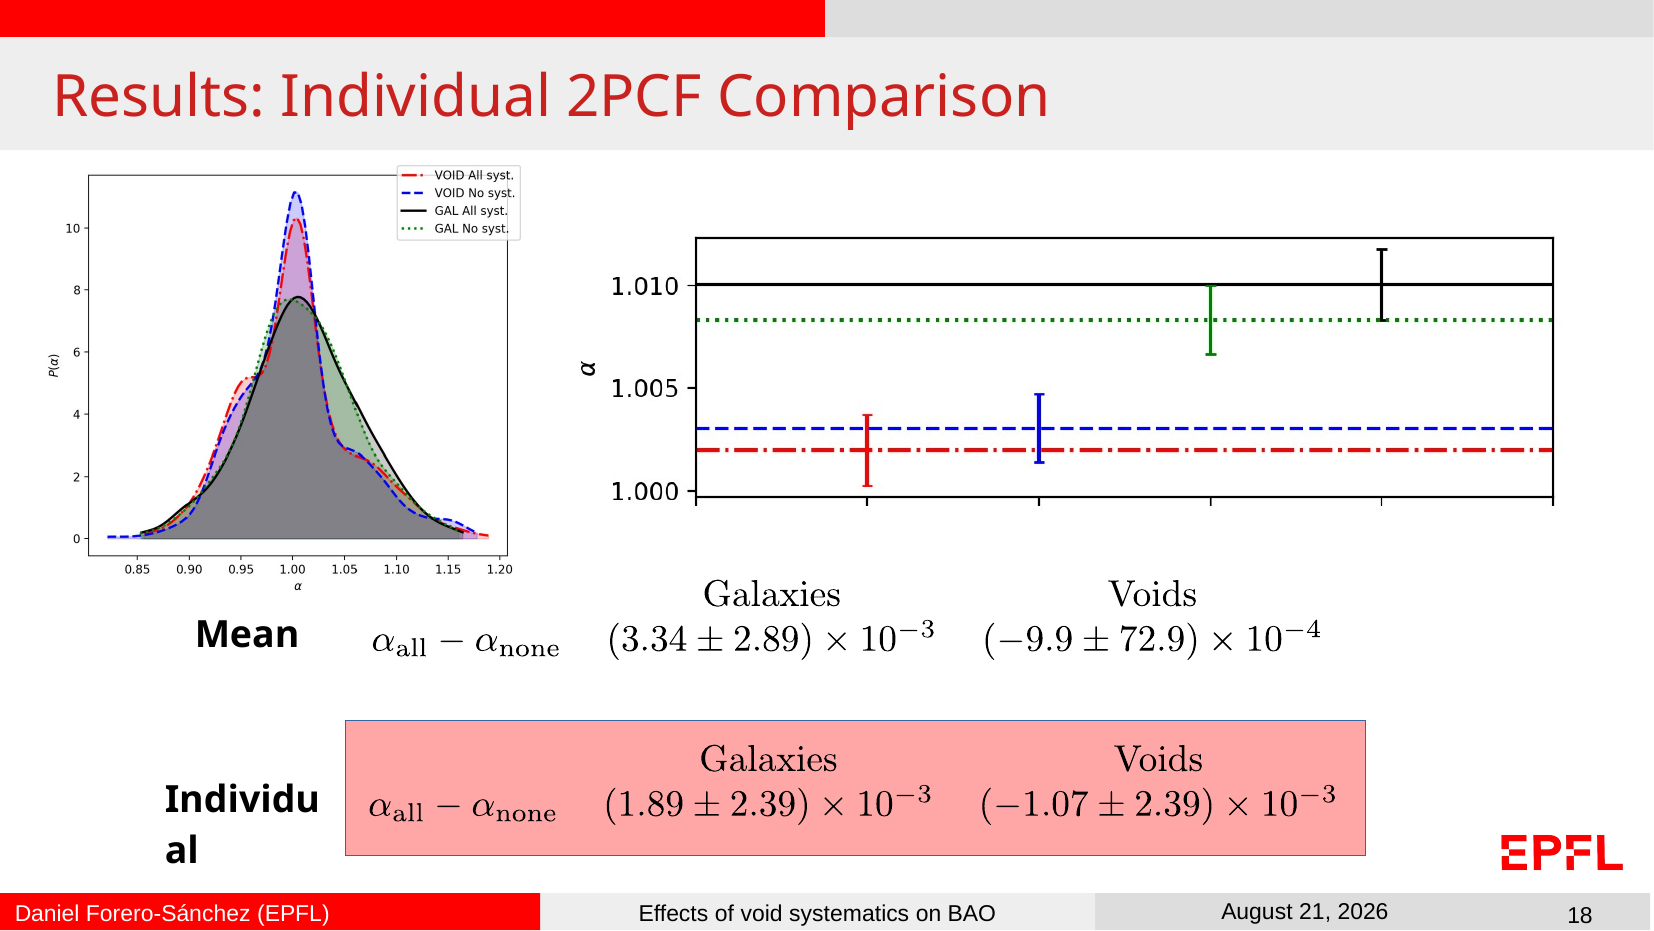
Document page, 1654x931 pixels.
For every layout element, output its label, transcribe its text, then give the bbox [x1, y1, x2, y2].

picture [1487, 820, 1638, 885]
picture [17, 159, 1321, 661]
picture [550, 210, 1591, 532]
text_box Mean [180, 601, 316, 676]
text_box Individual [150, 765, 346, 834]
text_box [345, 720, 1366, 856]
title Results: Individual 2PCF Comparison [52, 37, 1066, 151]
picture [368, 744, 1336, 826]
